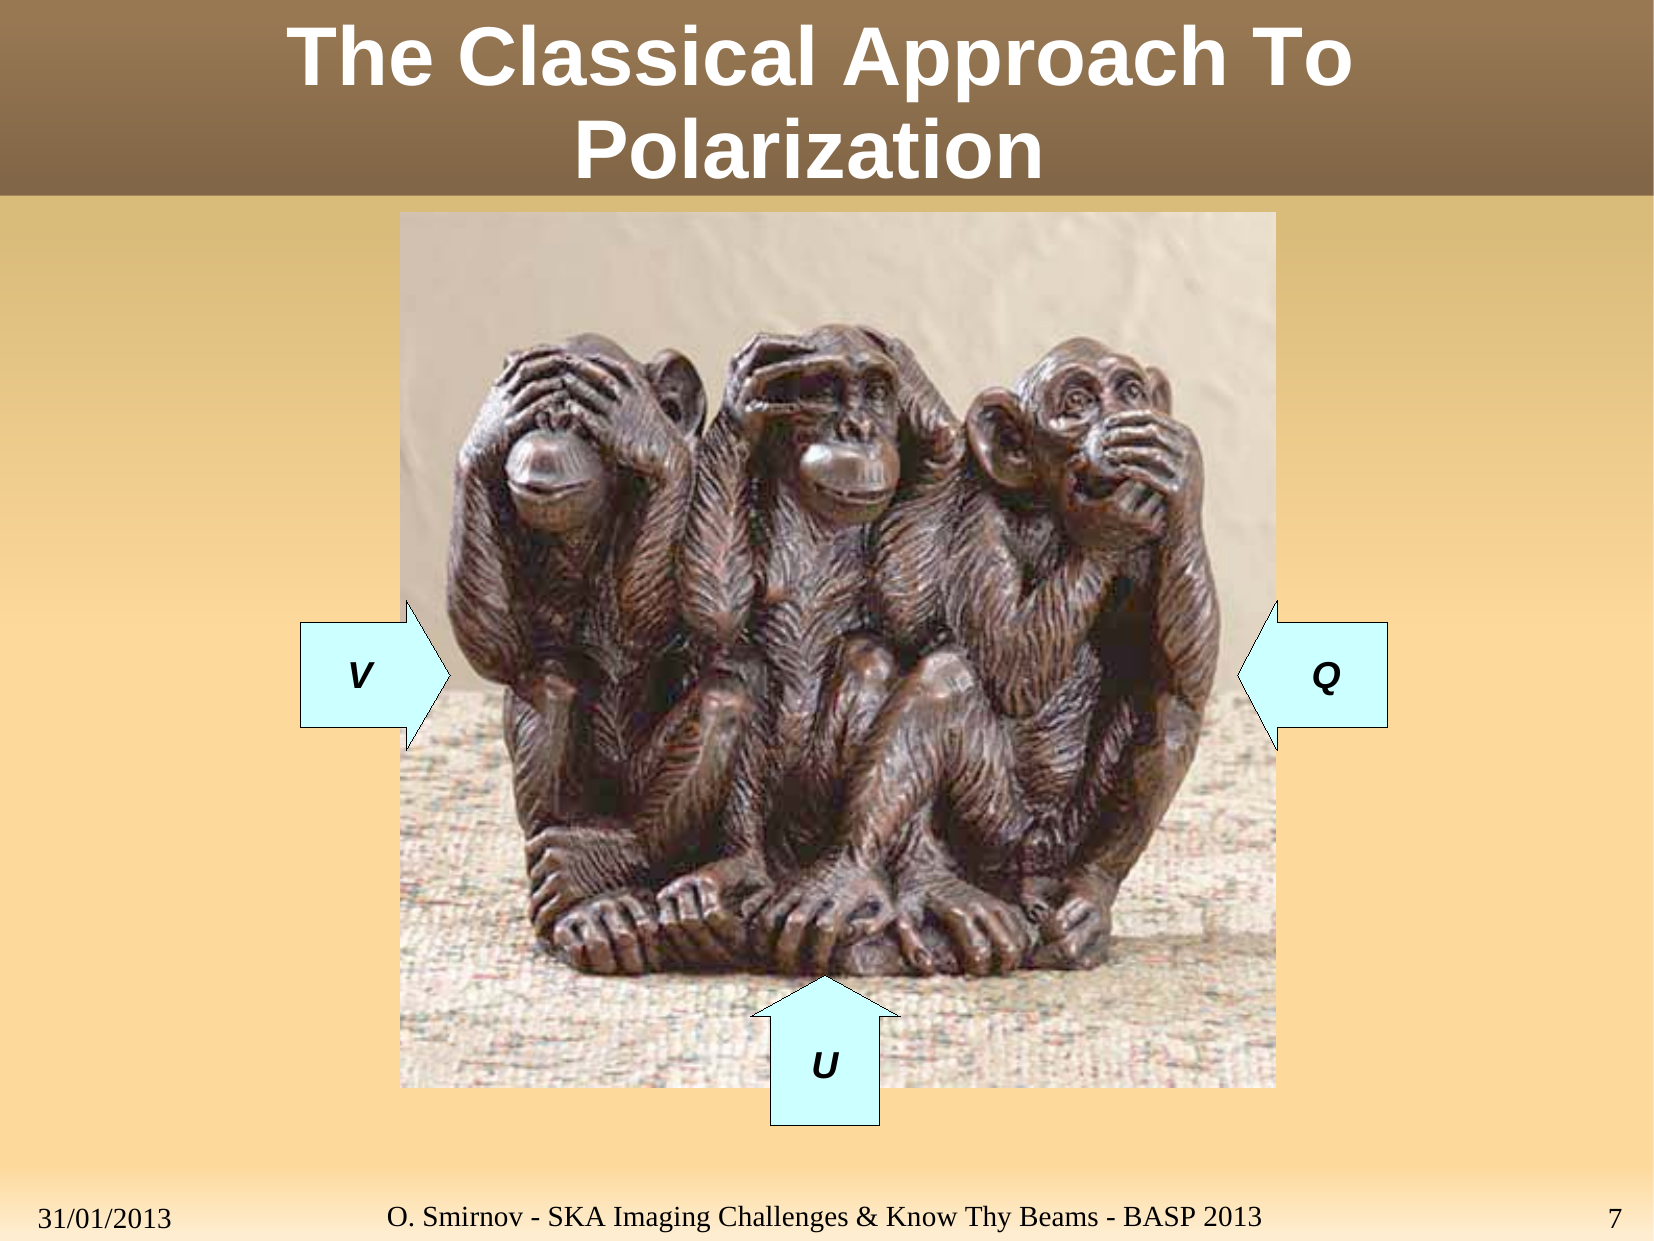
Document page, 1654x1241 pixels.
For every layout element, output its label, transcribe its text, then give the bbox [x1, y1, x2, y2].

text_box V [300, 600, 451, 751]
title The Classical Approach To Polarization [76, 0, 1565, 208]
text_box U [750, 975, 901, 1126]
picture [0, 0, 1654, 1241]
text_box Q [1237, 600, 1388, 751]
